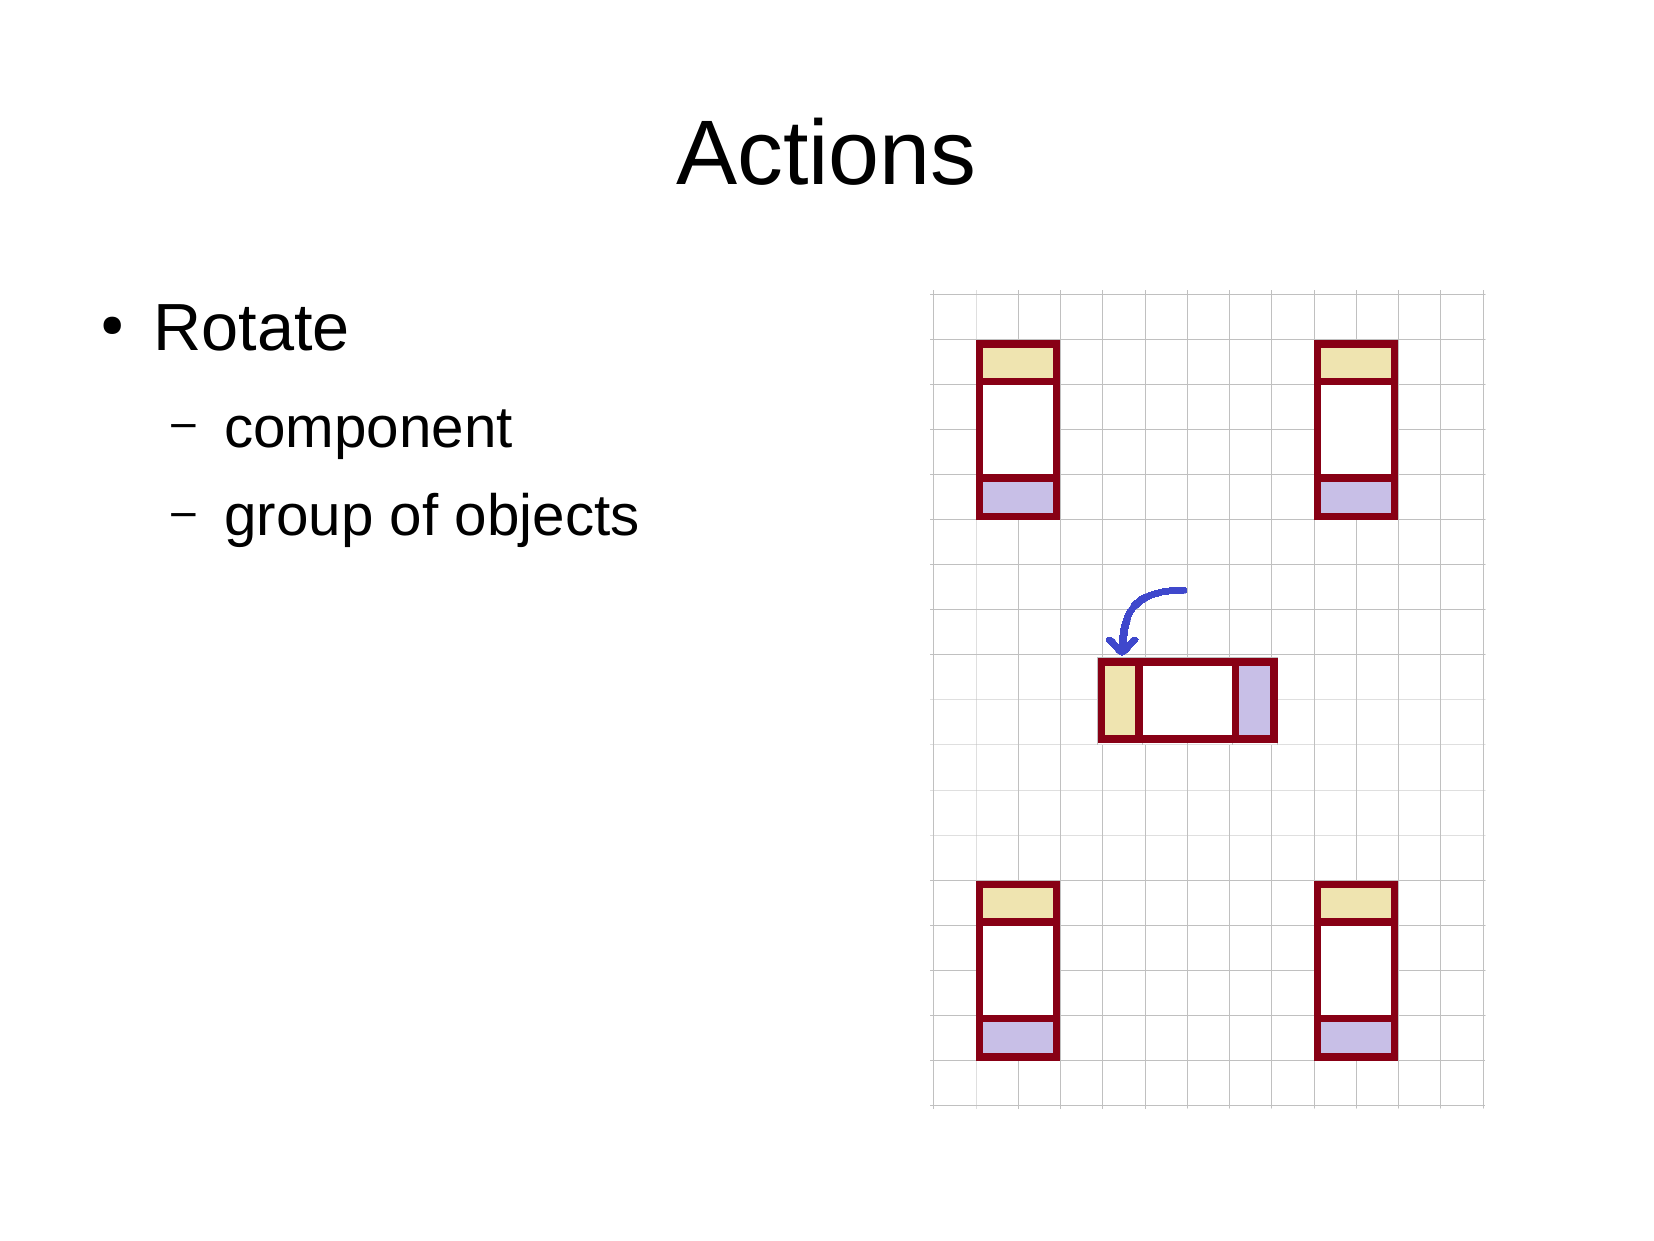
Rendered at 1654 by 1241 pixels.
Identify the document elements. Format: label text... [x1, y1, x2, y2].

picture [930, 290, 1486, 1109]
title Actions [82, 49, 1571, 257]
list Rotate component group of objects [82, 290, 809, 1109]
